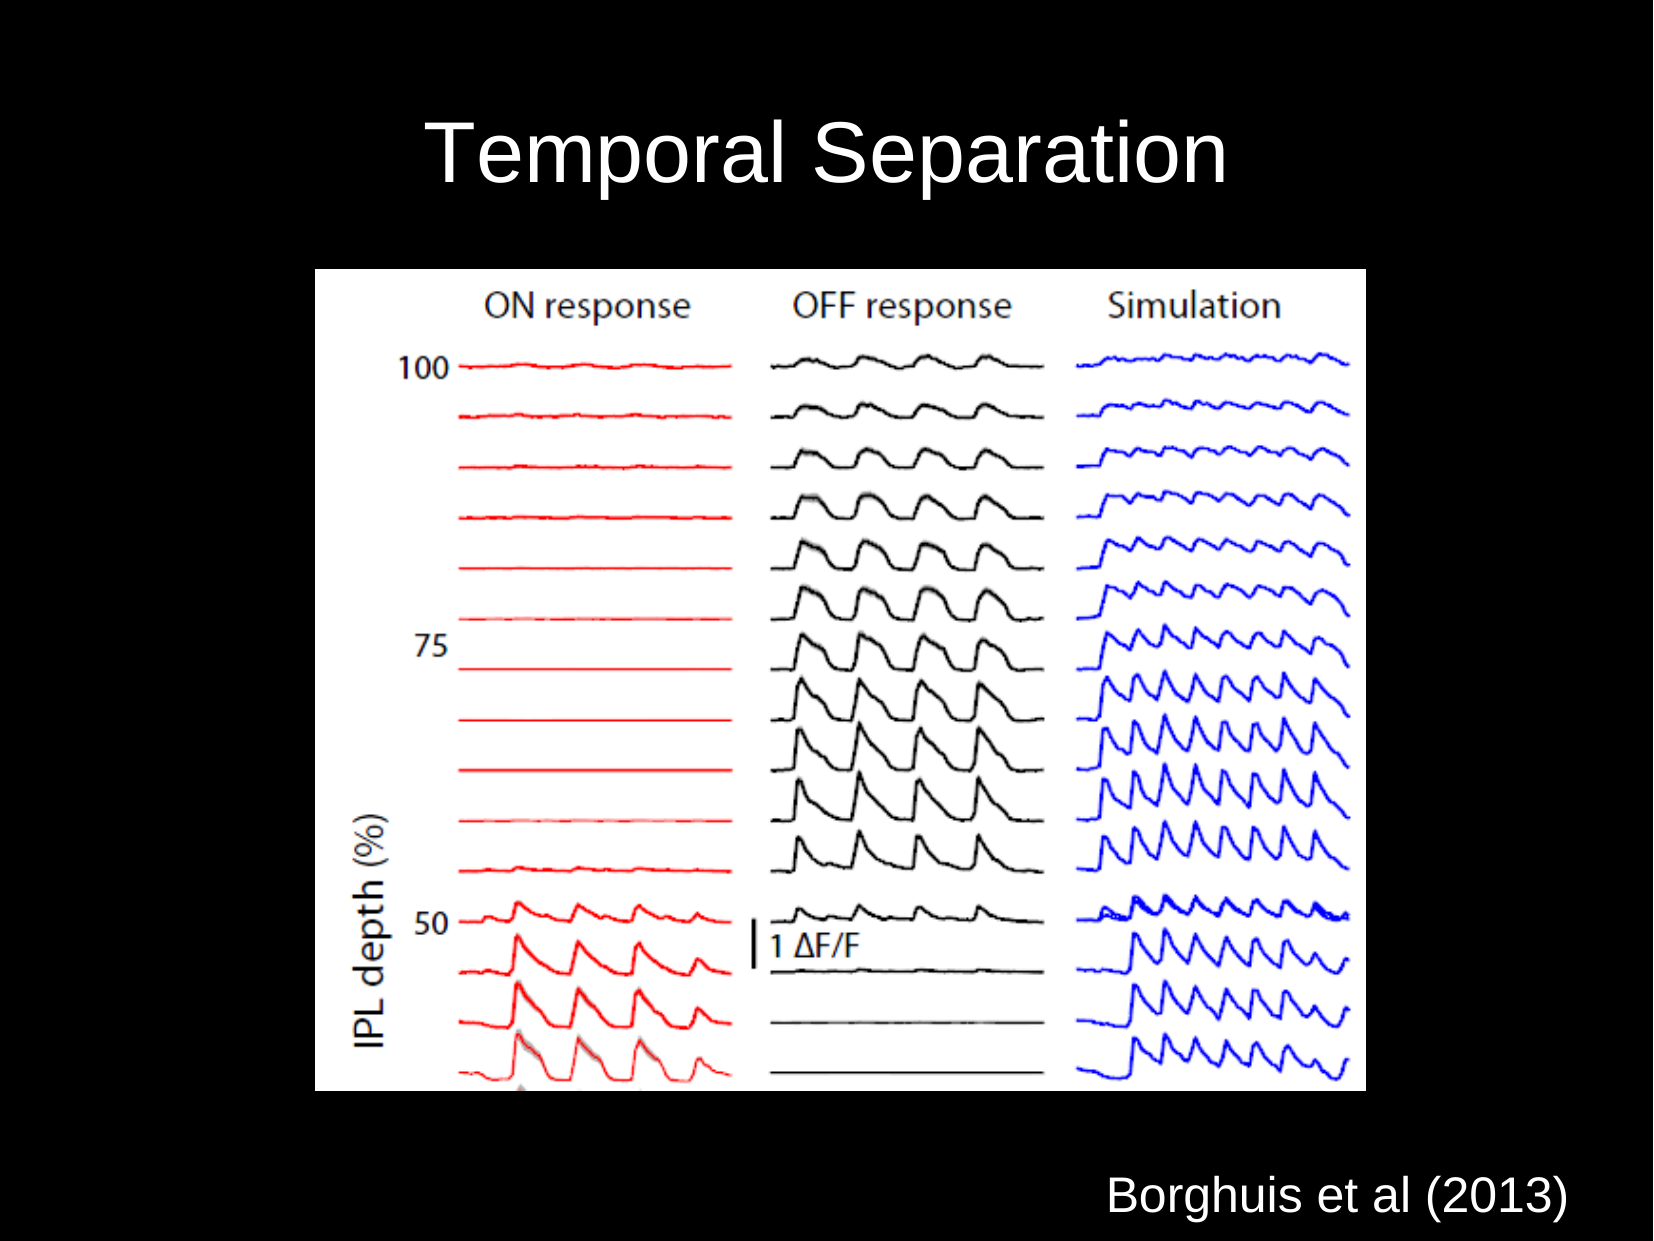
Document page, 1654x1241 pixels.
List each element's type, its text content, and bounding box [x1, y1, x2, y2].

picture [315, 269, 1366, 1091]
title Temporal Separation [82, 49, 1571, 257]
list Borghuis et al (2013) [1035, 1166, 1606, 1241]
